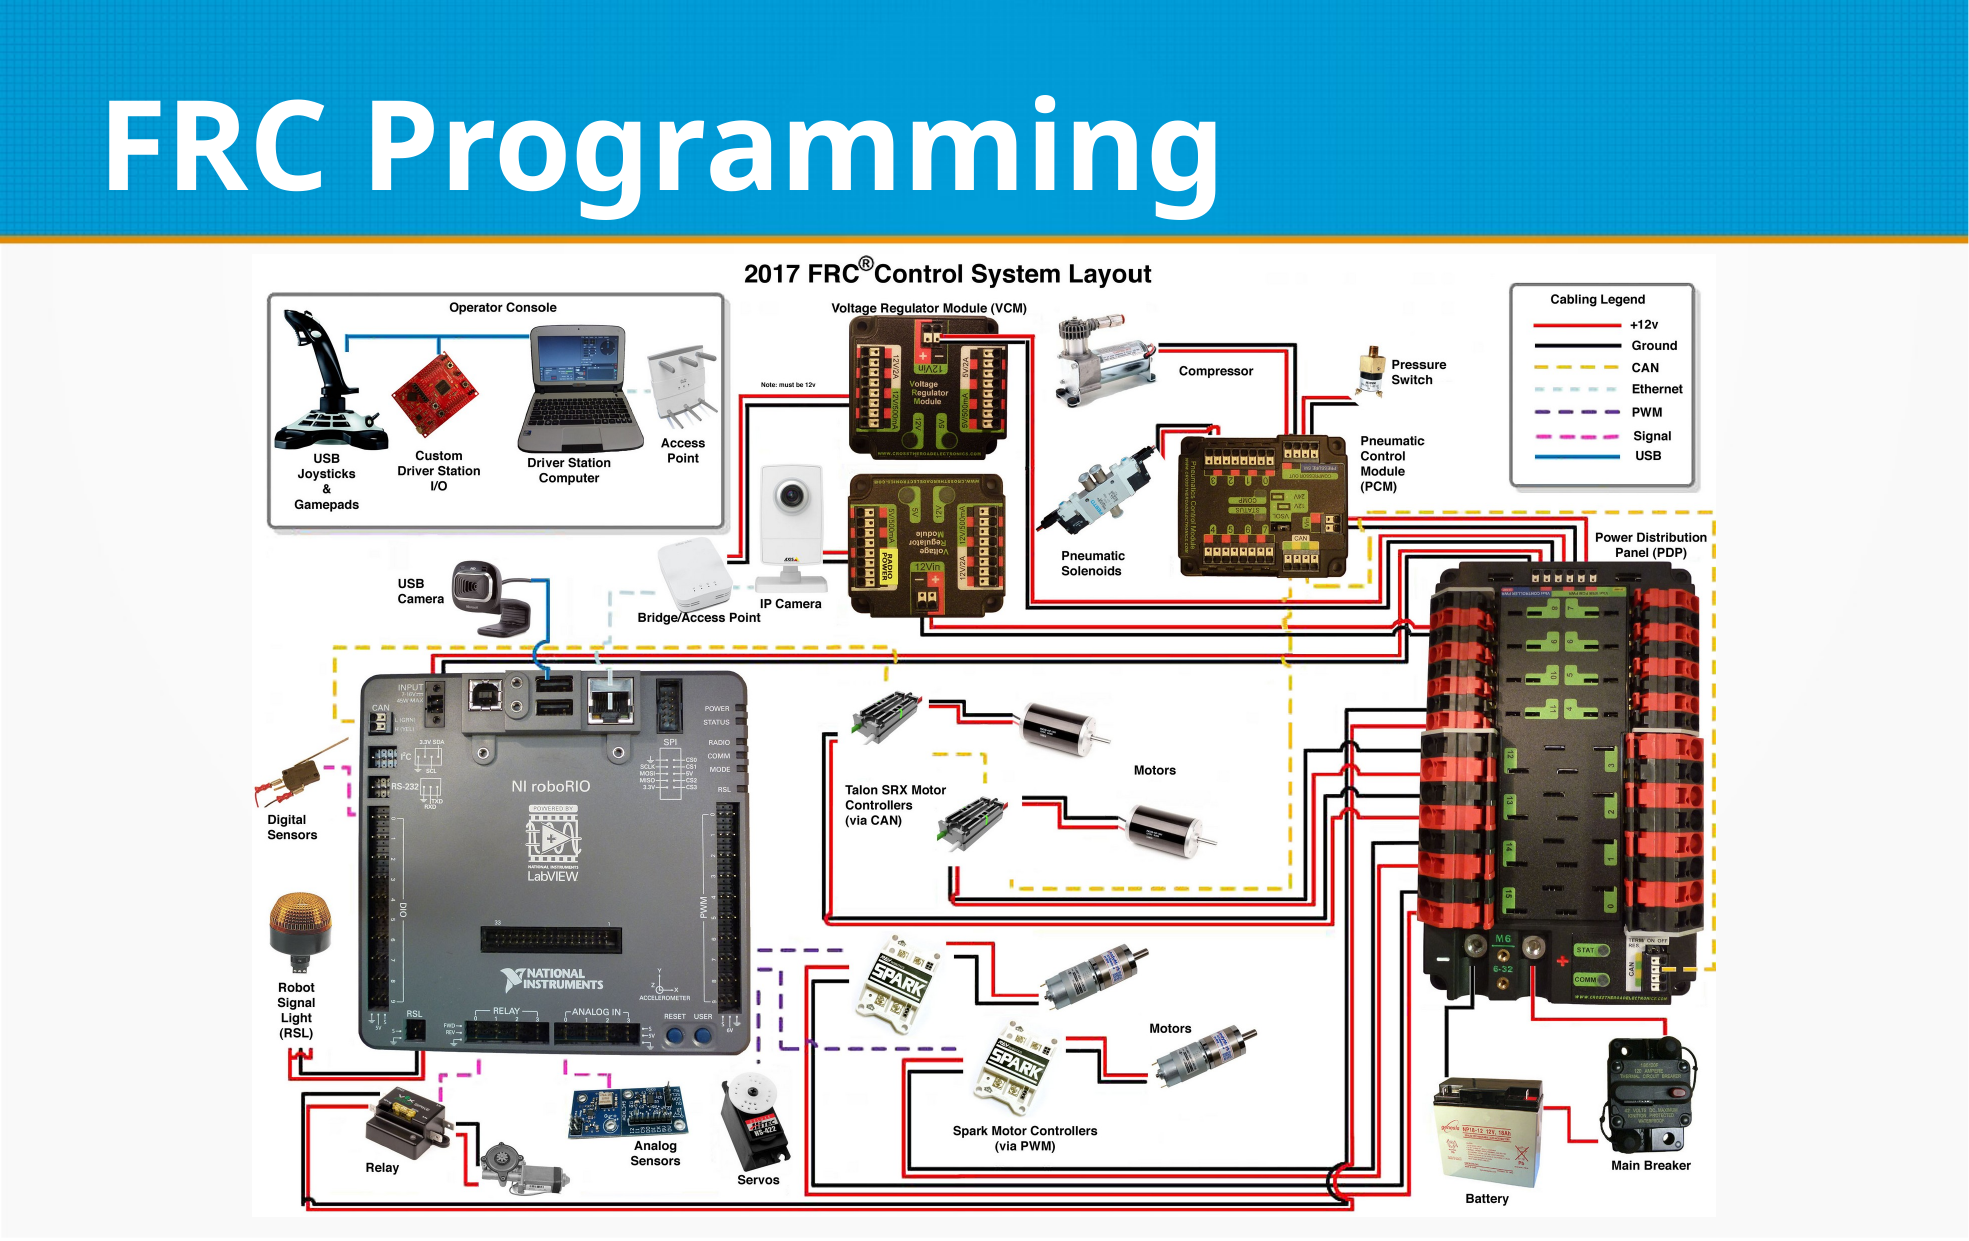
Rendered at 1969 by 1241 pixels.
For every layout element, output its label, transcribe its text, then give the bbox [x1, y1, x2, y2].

title FRC Programming [98, 19, 1870, 227]
picture [0, 233, 1969, 1241]
